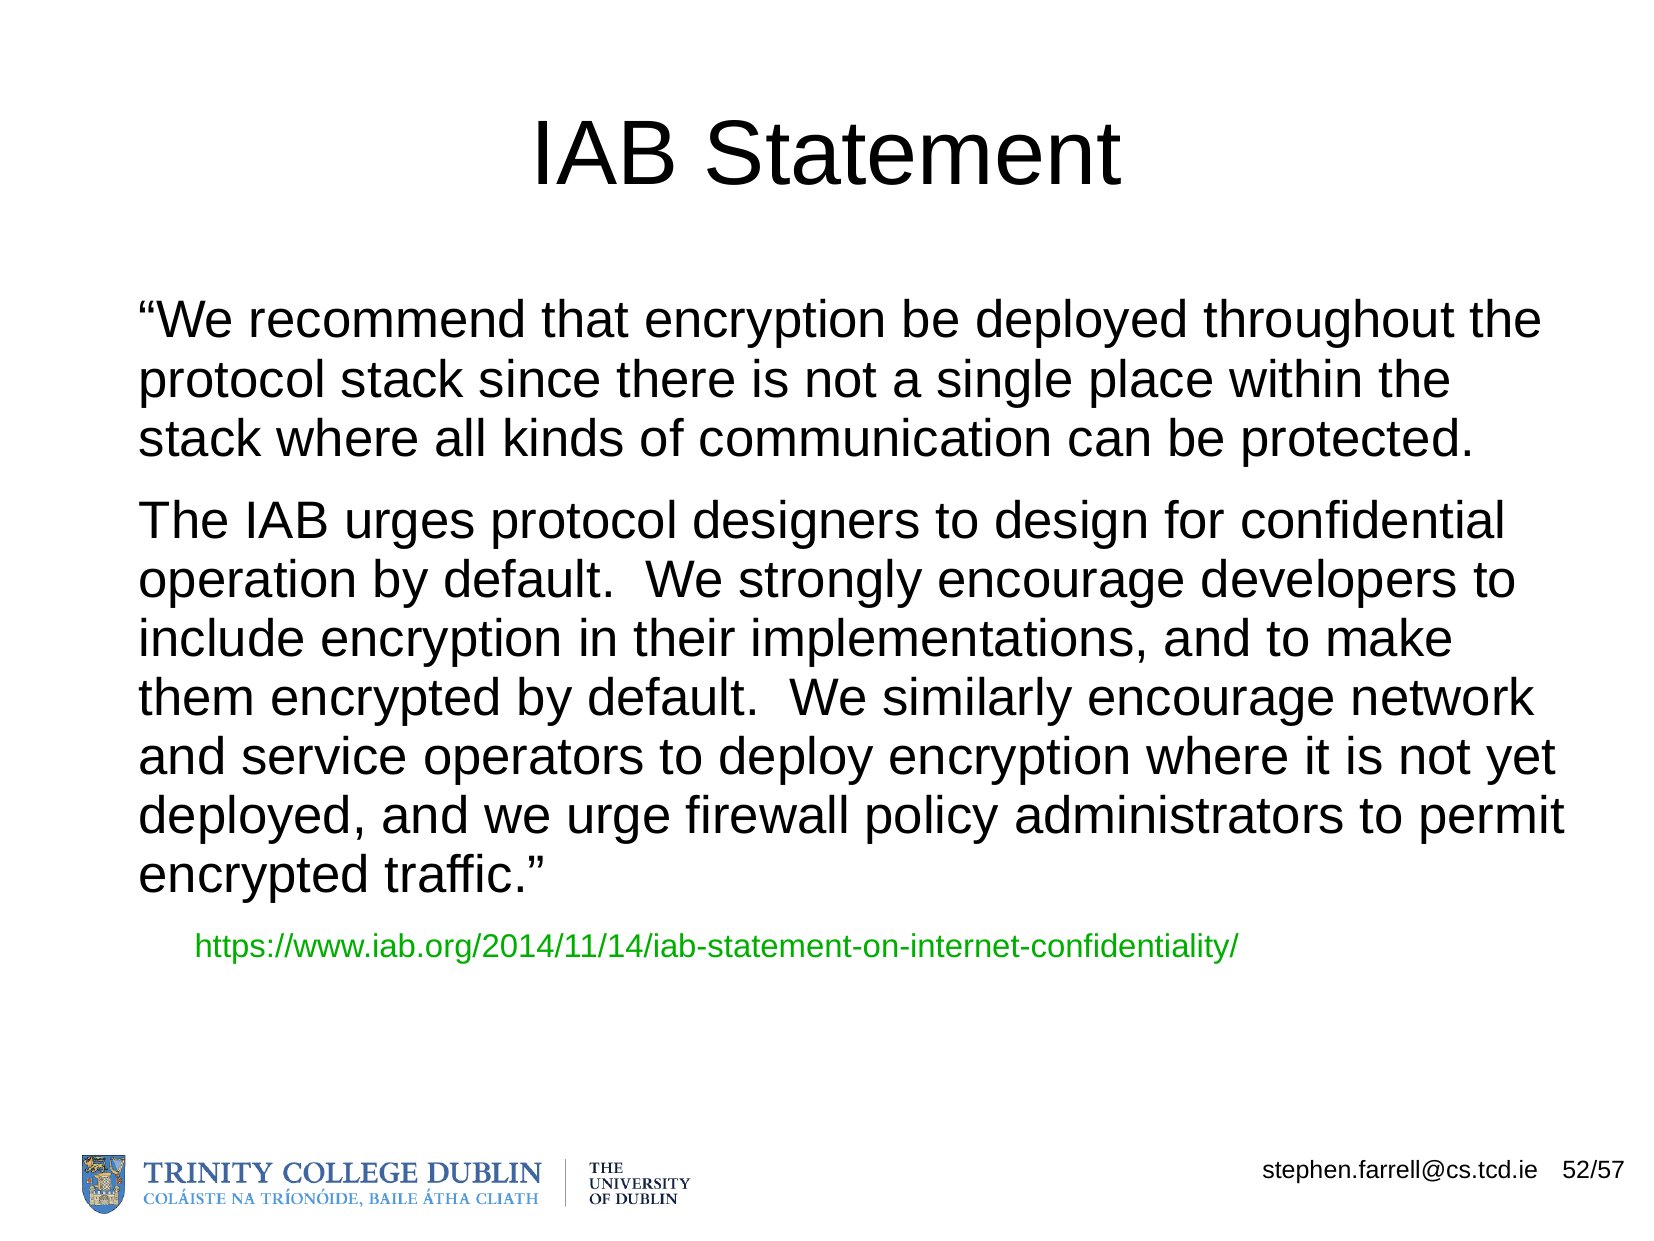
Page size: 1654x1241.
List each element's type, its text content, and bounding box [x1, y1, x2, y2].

picture [82, 1155, 694, 1214]
list “We recommend that encryption be deployed throughout the protocol stack since there is not a single place within the stack where all kinds of communication can be protected. The IAB urges protocol designers to design for confidential operation by default. We strongly encourage developers to include encryption in their implementations, and to make them encrypted by default. We similarly encourage network and service operators to deploy encryption where it is not yet deployed, and we urge firewall policy administrators to permit encrypted traffic.” https://www.iab.org/2014/11/14/iab-statement-on-internet-confidentiality/ [82, 290, 1571, 1010]
title IAB Statement [82, 49, 1571, 257]
